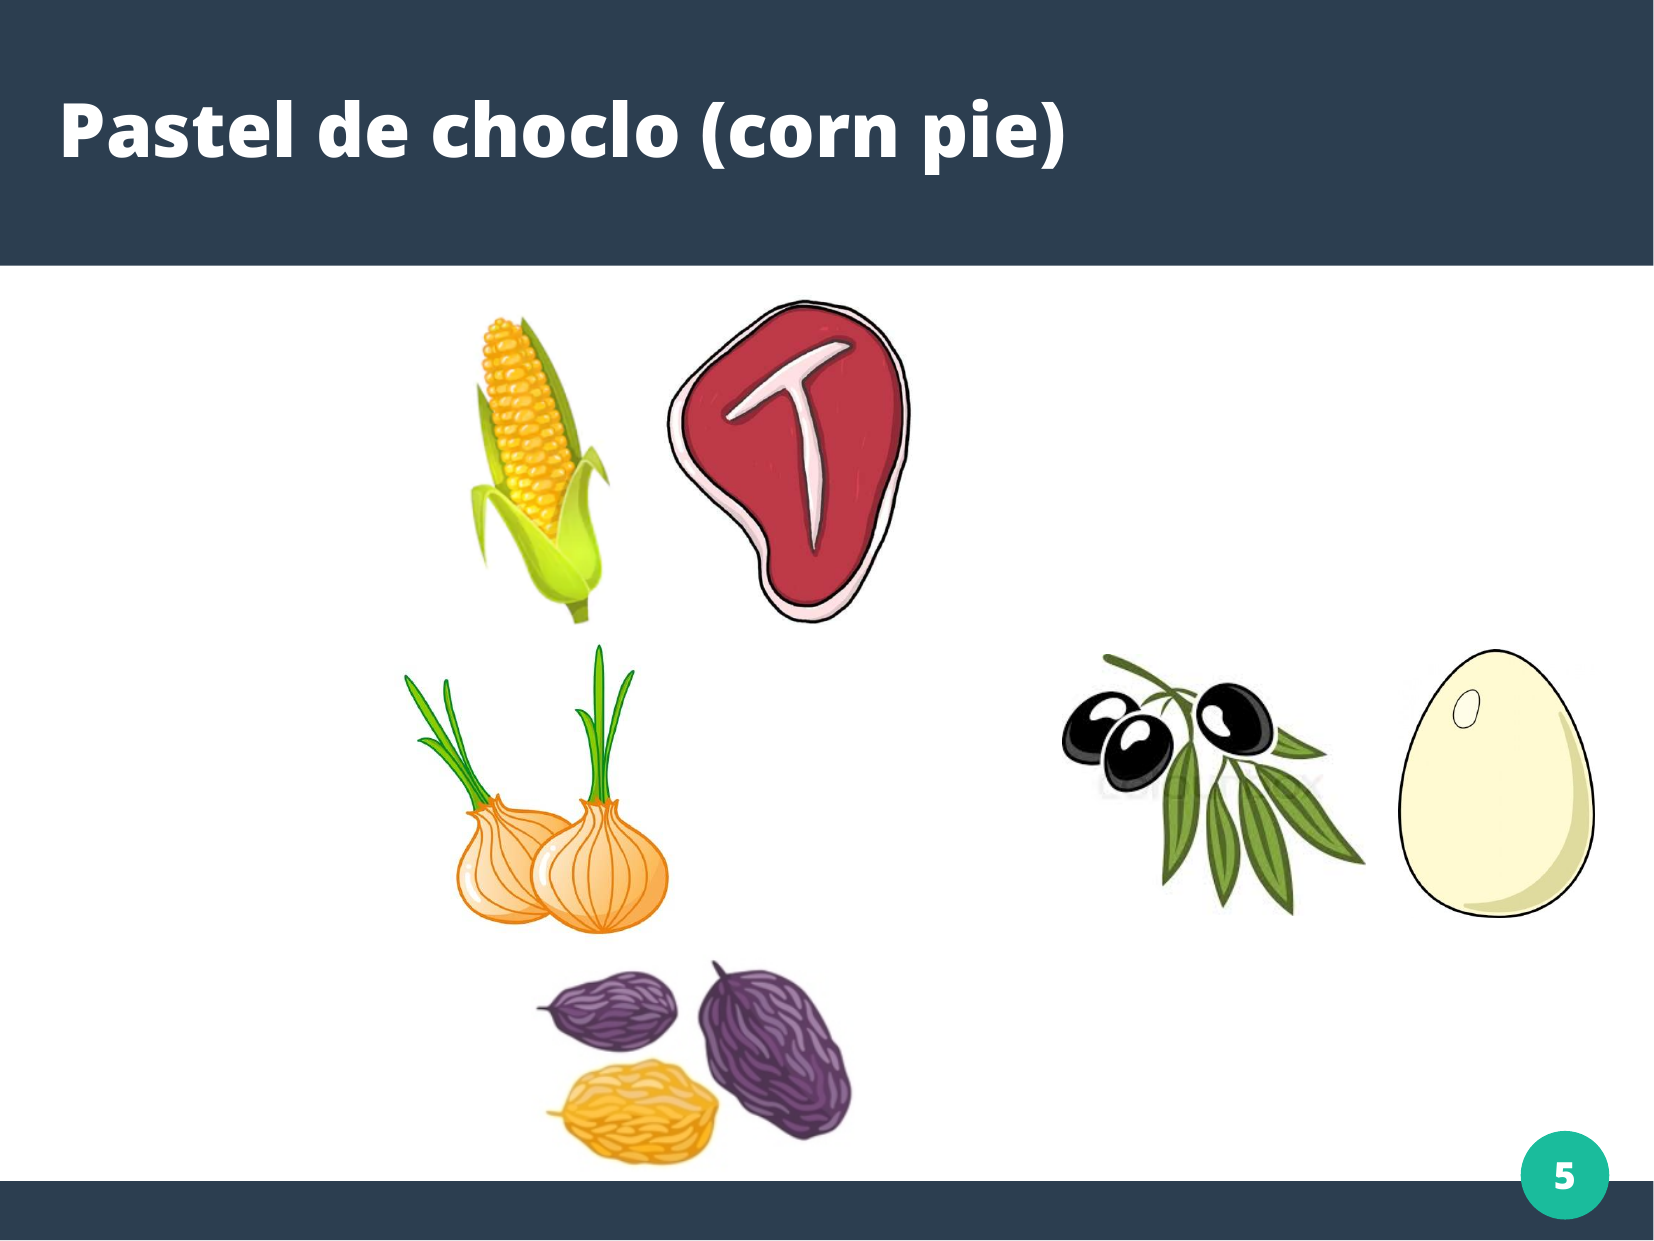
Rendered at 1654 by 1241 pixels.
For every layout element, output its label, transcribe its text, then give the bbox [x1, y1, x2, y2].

picture [1062, 654, 1366, 916]
picture [383, 295, 945, 945]
title Pastel de choclo (corn pie) [59, 49, 1595, 207]
picture [531, 954, 862, 1175]
picture [1398, 649, 1595, 918]
